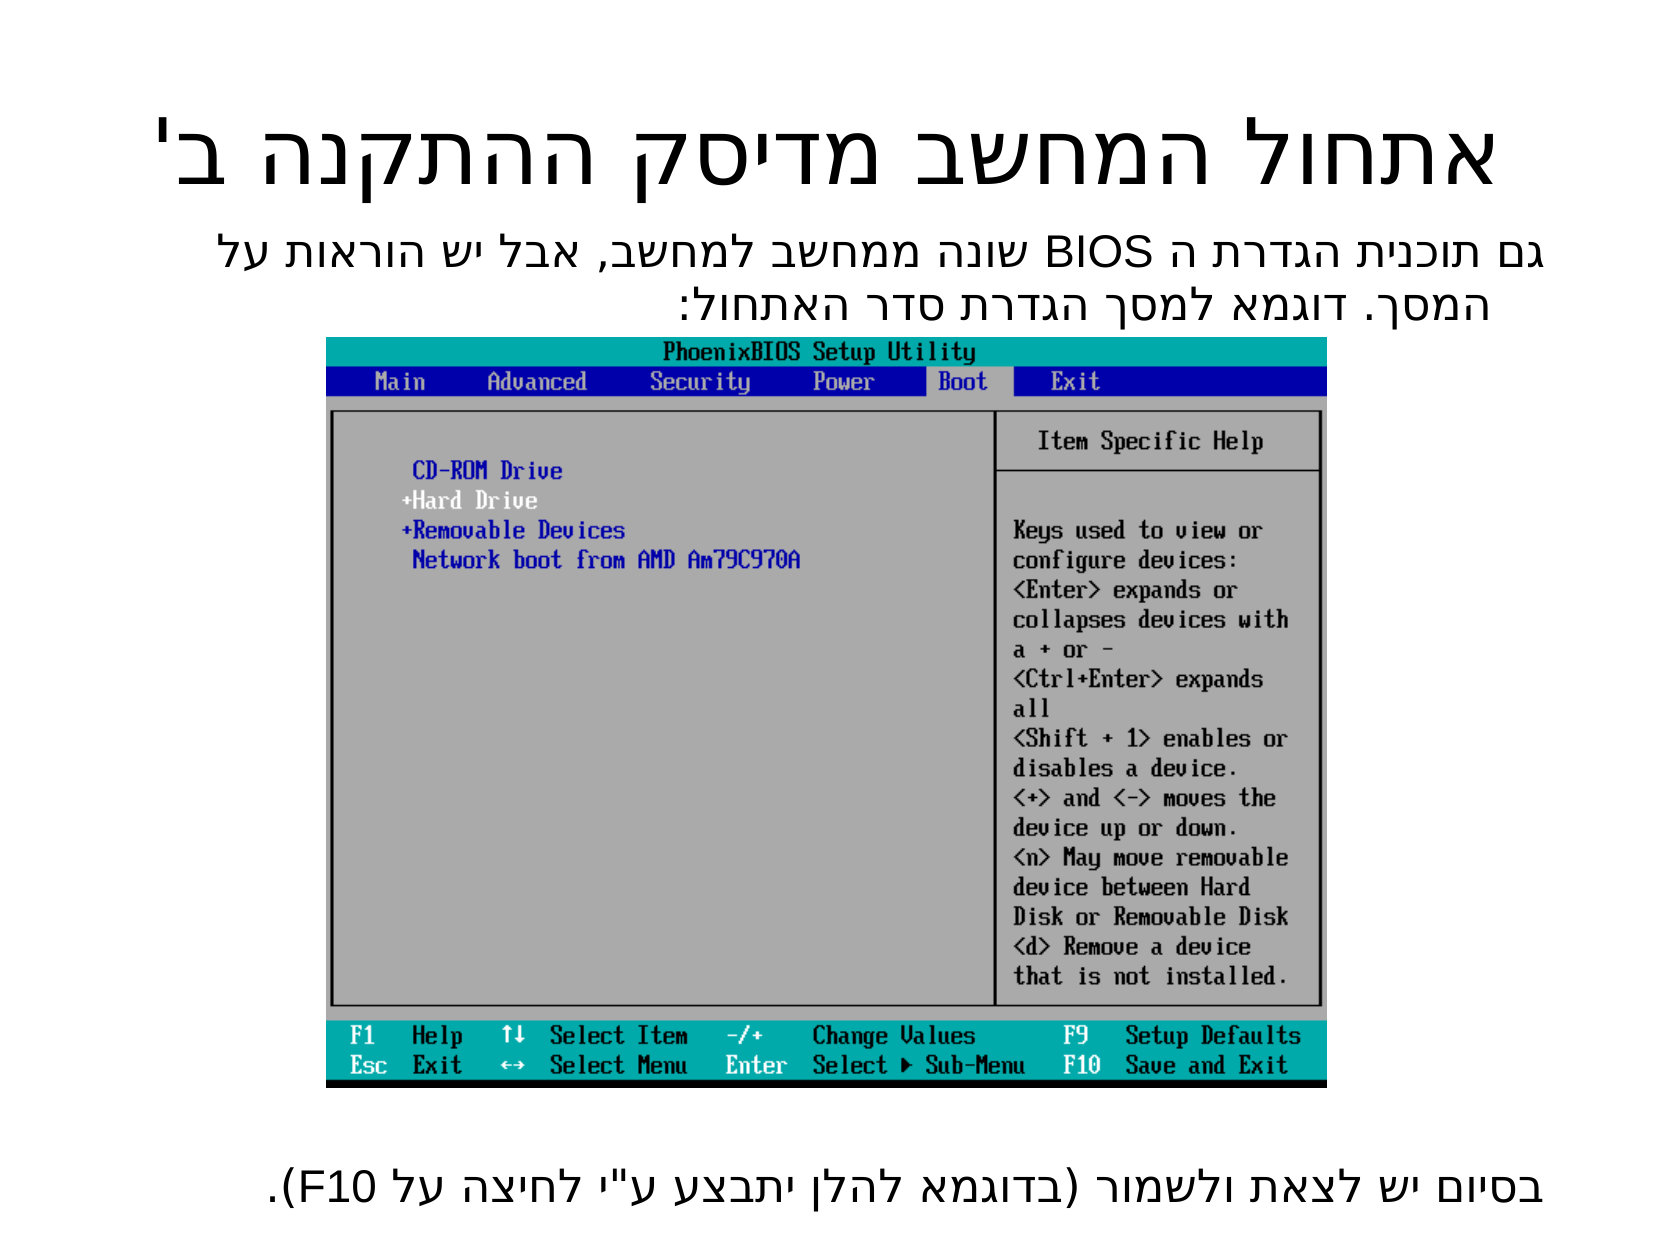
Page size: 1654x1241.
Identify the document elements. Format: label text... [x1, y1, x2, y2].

picture [326, 337, 1327, 1088]
title אתחול המחשב מדיסק ההתקנה ב' [82, 49, 1571, 257]
list גם תוכנית הגדרת ה BIOS שונה ממחשב למחשב, אבל יש הוראות על המסך. דוגמא למסך הגדרת סדר האתחול: בסיום יש לצאת ולשמור (בדוגמא להלן יתבצע ע"י לחיצה על F10). [75, 225, 1564, 1239]
